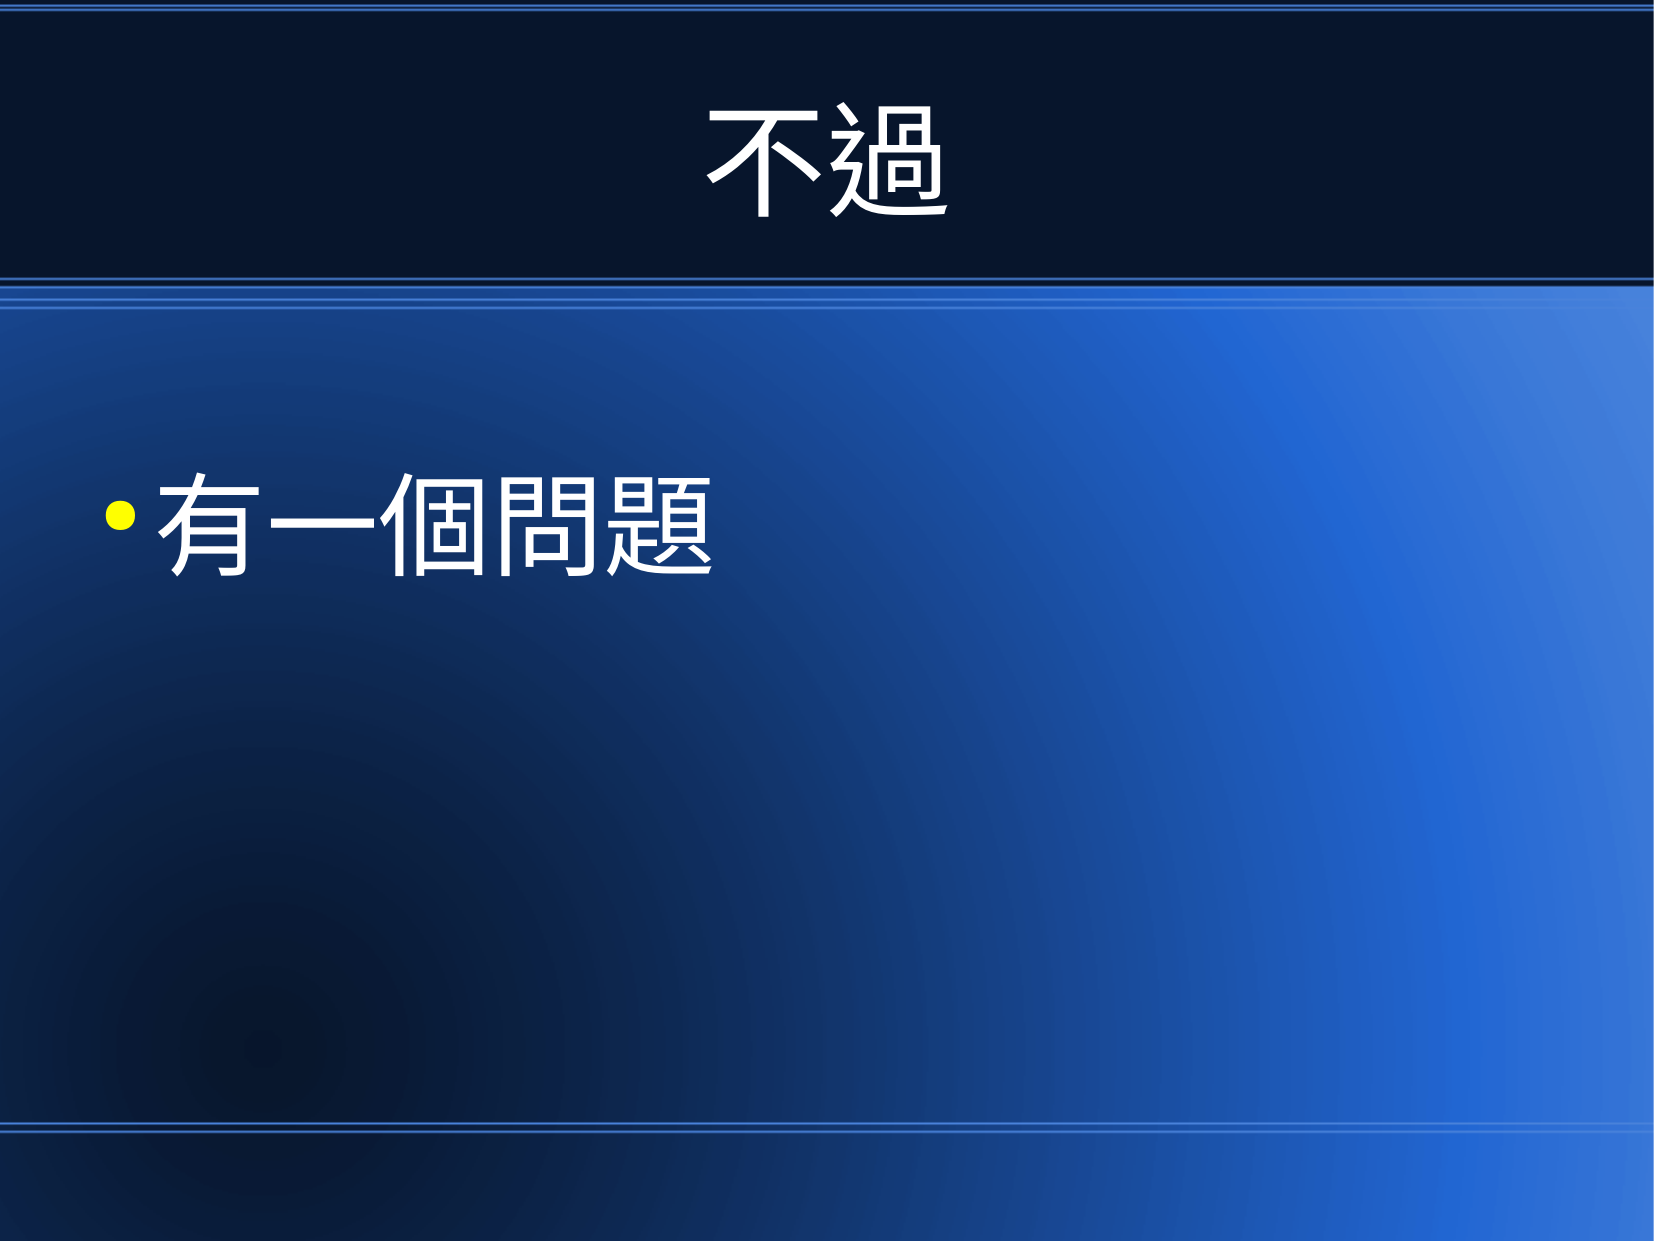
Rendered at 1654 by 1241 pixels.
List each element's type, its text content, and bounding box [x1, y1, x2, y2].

picture [0, 0, 1654, 1241]
title 不過 [82, 49, 1571, 257]
list 有一個問題 [82, 355, 1571, 1241]
